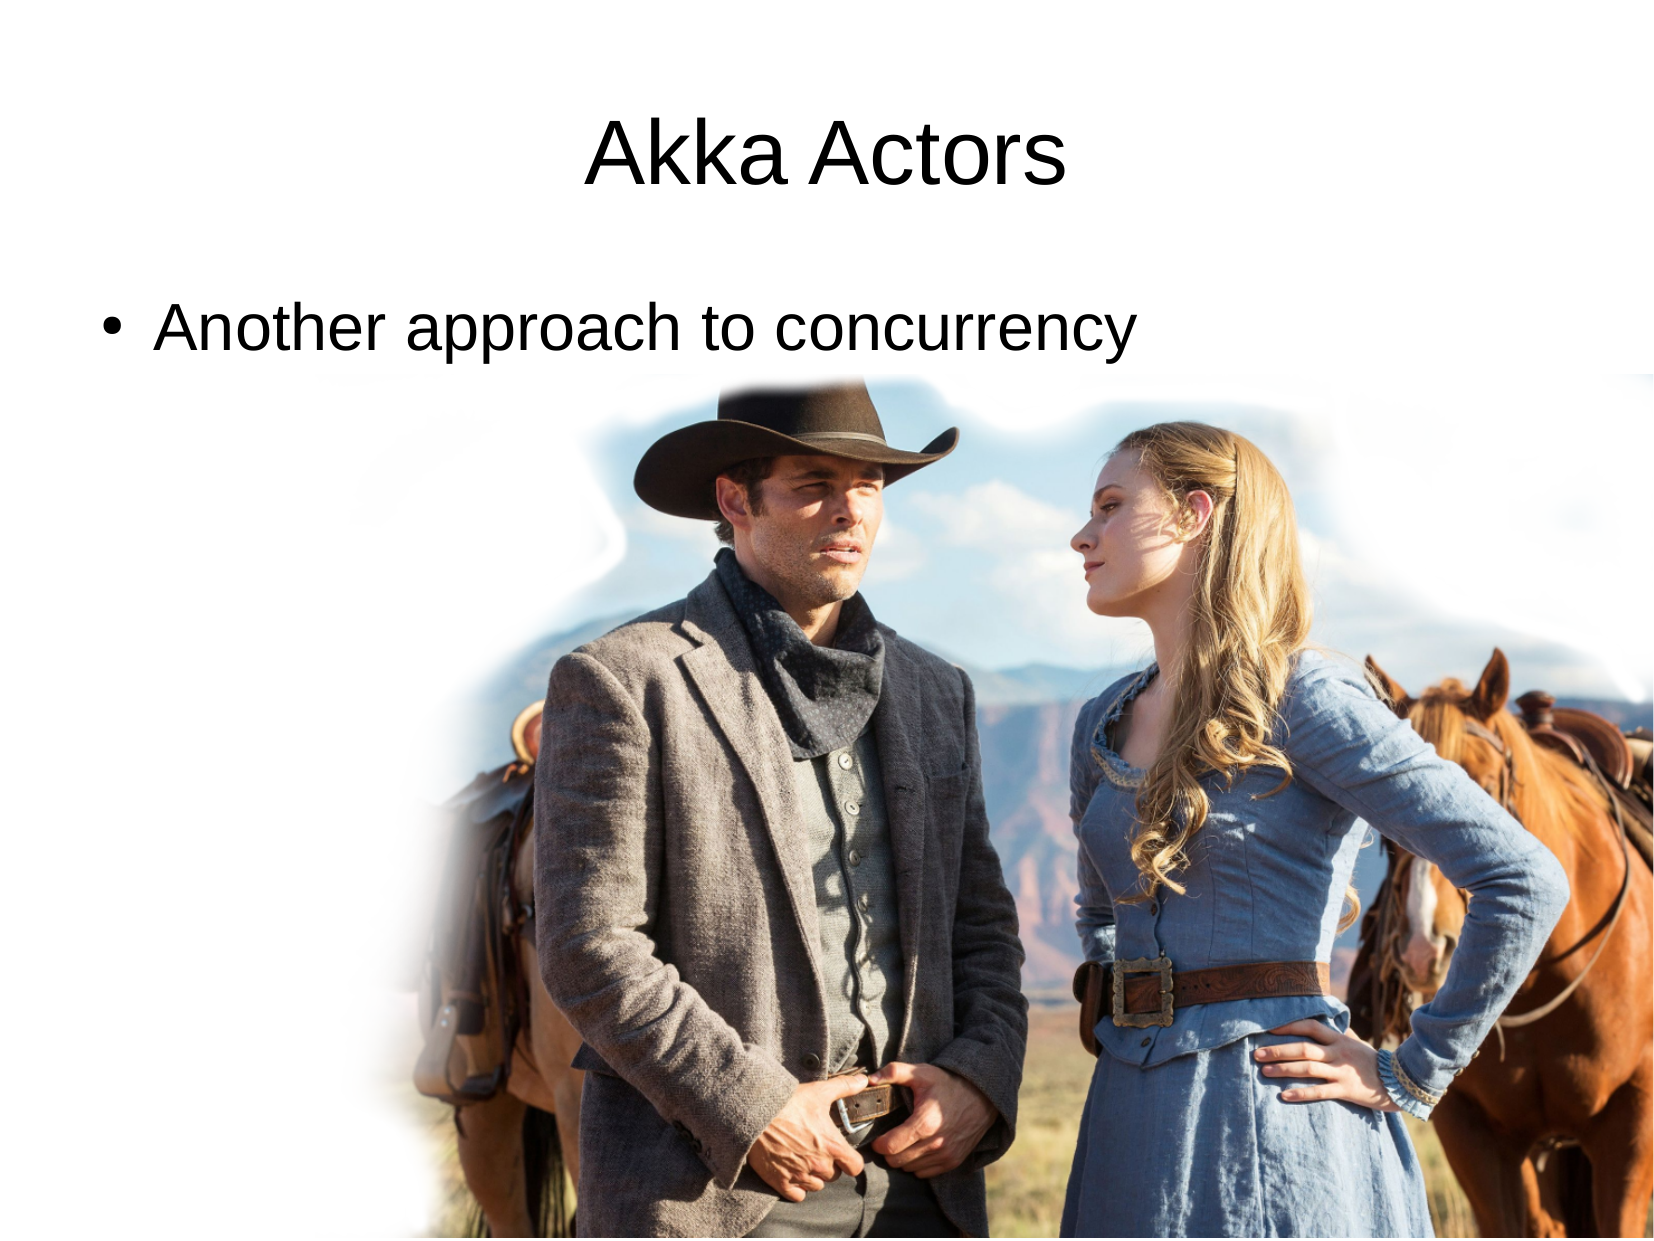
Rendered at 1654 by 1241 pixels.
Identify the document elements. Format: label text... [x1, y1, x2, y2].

list Another approach to concurrency [82, 290, 1571, 1010]
title Akka Actors [82, 49, 1571, 257]
picture [315, 374, 1654, 1238]
